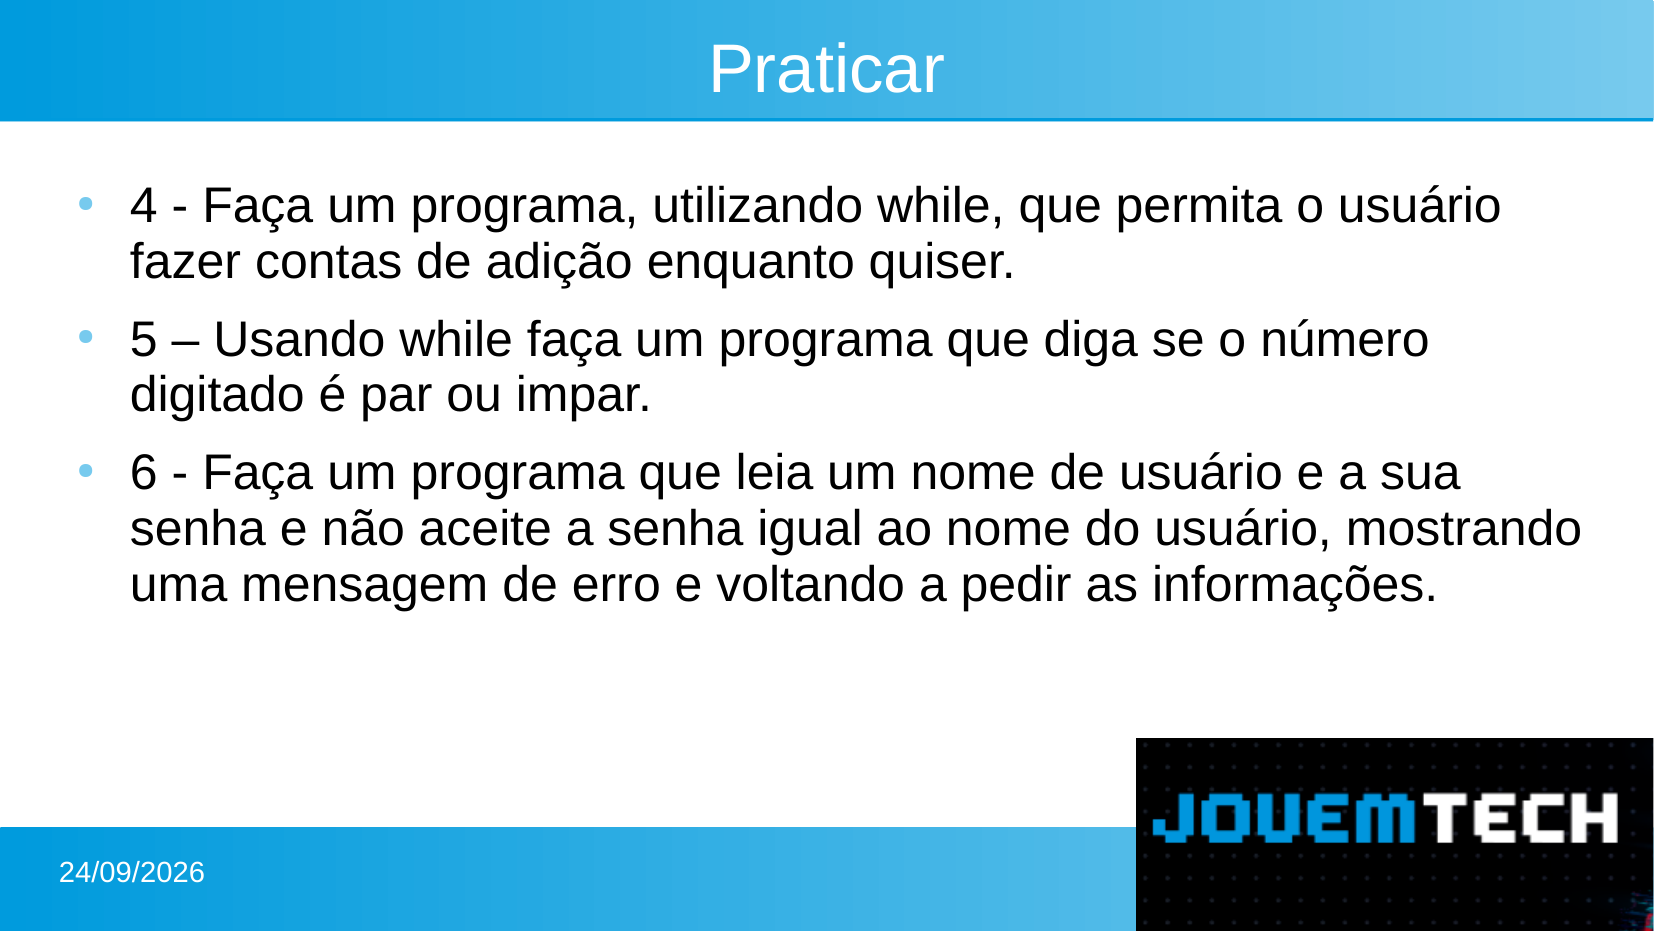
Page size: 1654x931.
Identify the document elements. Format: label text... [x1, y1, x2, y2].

title Praticar [59, 29, 1595, 108]
list 4 - Faça um programa, utilizando while, que permita o usuário fazer contas de adição enquanto quiser. 5 – Usando while faça um programa que diga se o número digitado é par ou impar. 6 - Faça um programa que leia um nome de usuário e a sua senha e não aceite a senha igual ao nome do usuário, mostrando uma mensagem de erro e voltando a pedir as informações. [59, 177, 1595, 768]
picture [1136, 738, 1654, 931]
